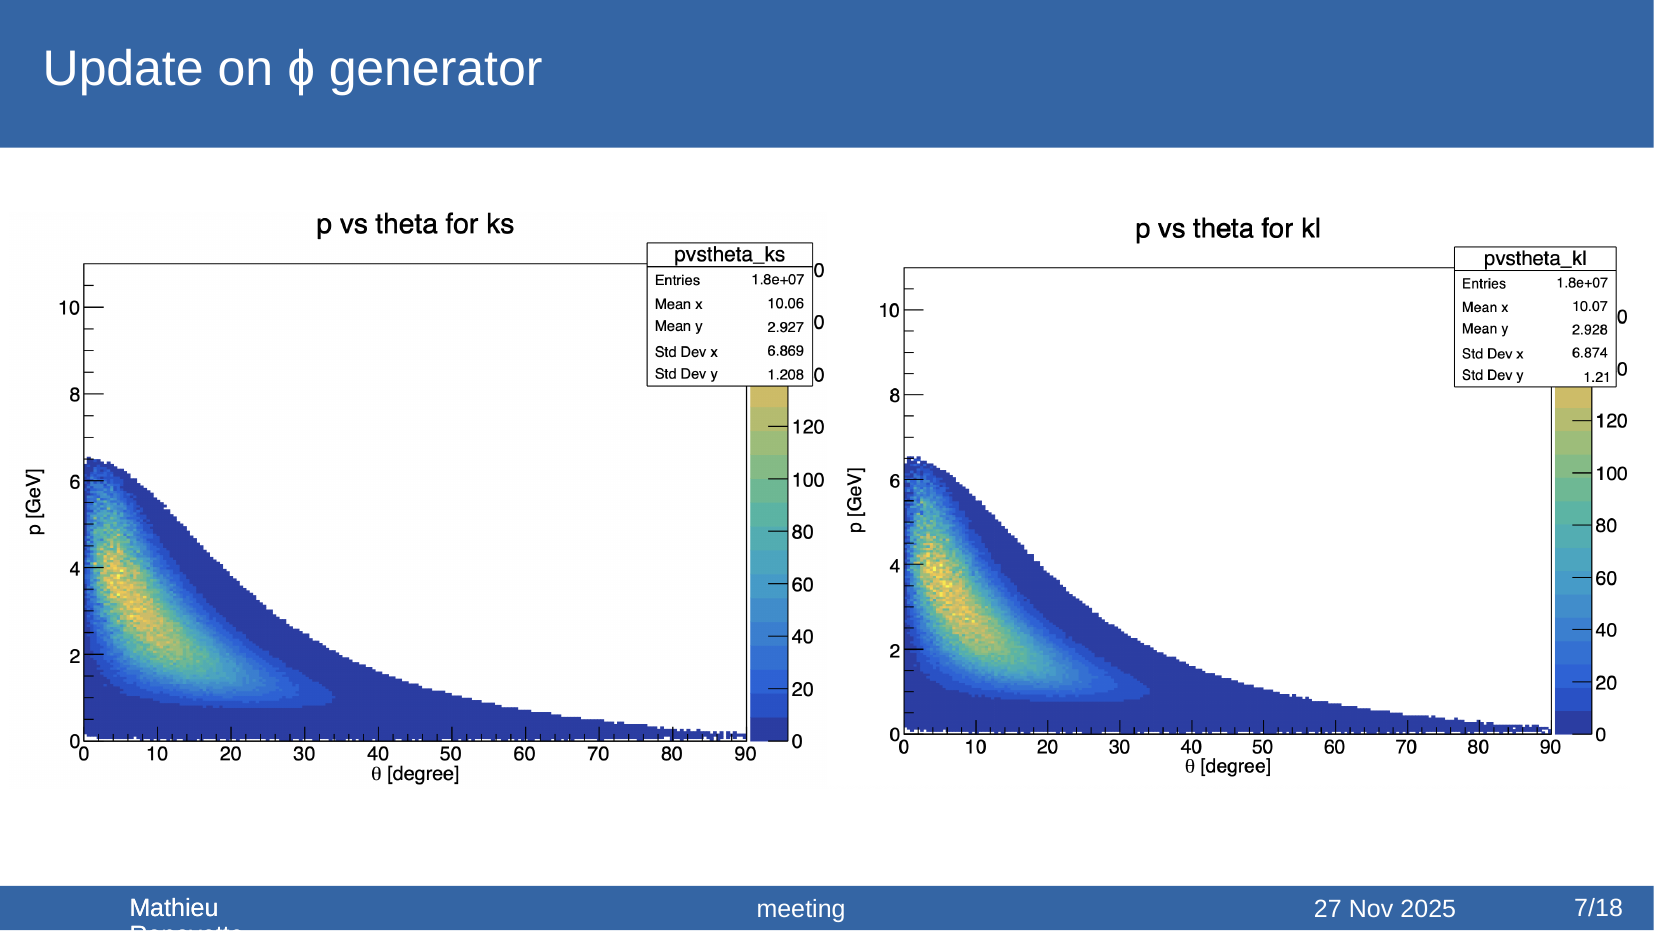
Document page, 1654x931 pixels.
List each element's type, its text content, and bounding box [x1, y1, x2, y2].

text_box [0, 885, 131, 931]
text_box [226, 885, 1654, 931]
text_box meeting [734, 887, 953, 931]
picture [9, 211, 1630, 789]
text_box Update on ɸ generator [27, 32, 886, 106]
text_box Mathieu Ronayette [114, 885, 355, 929]
text_box [0, 0, 1654, 148]
text_box 7/18 [1559, 885, 1654, 930]
text_box 27 Nov 2025 [1299, 887, 1536, 931]
